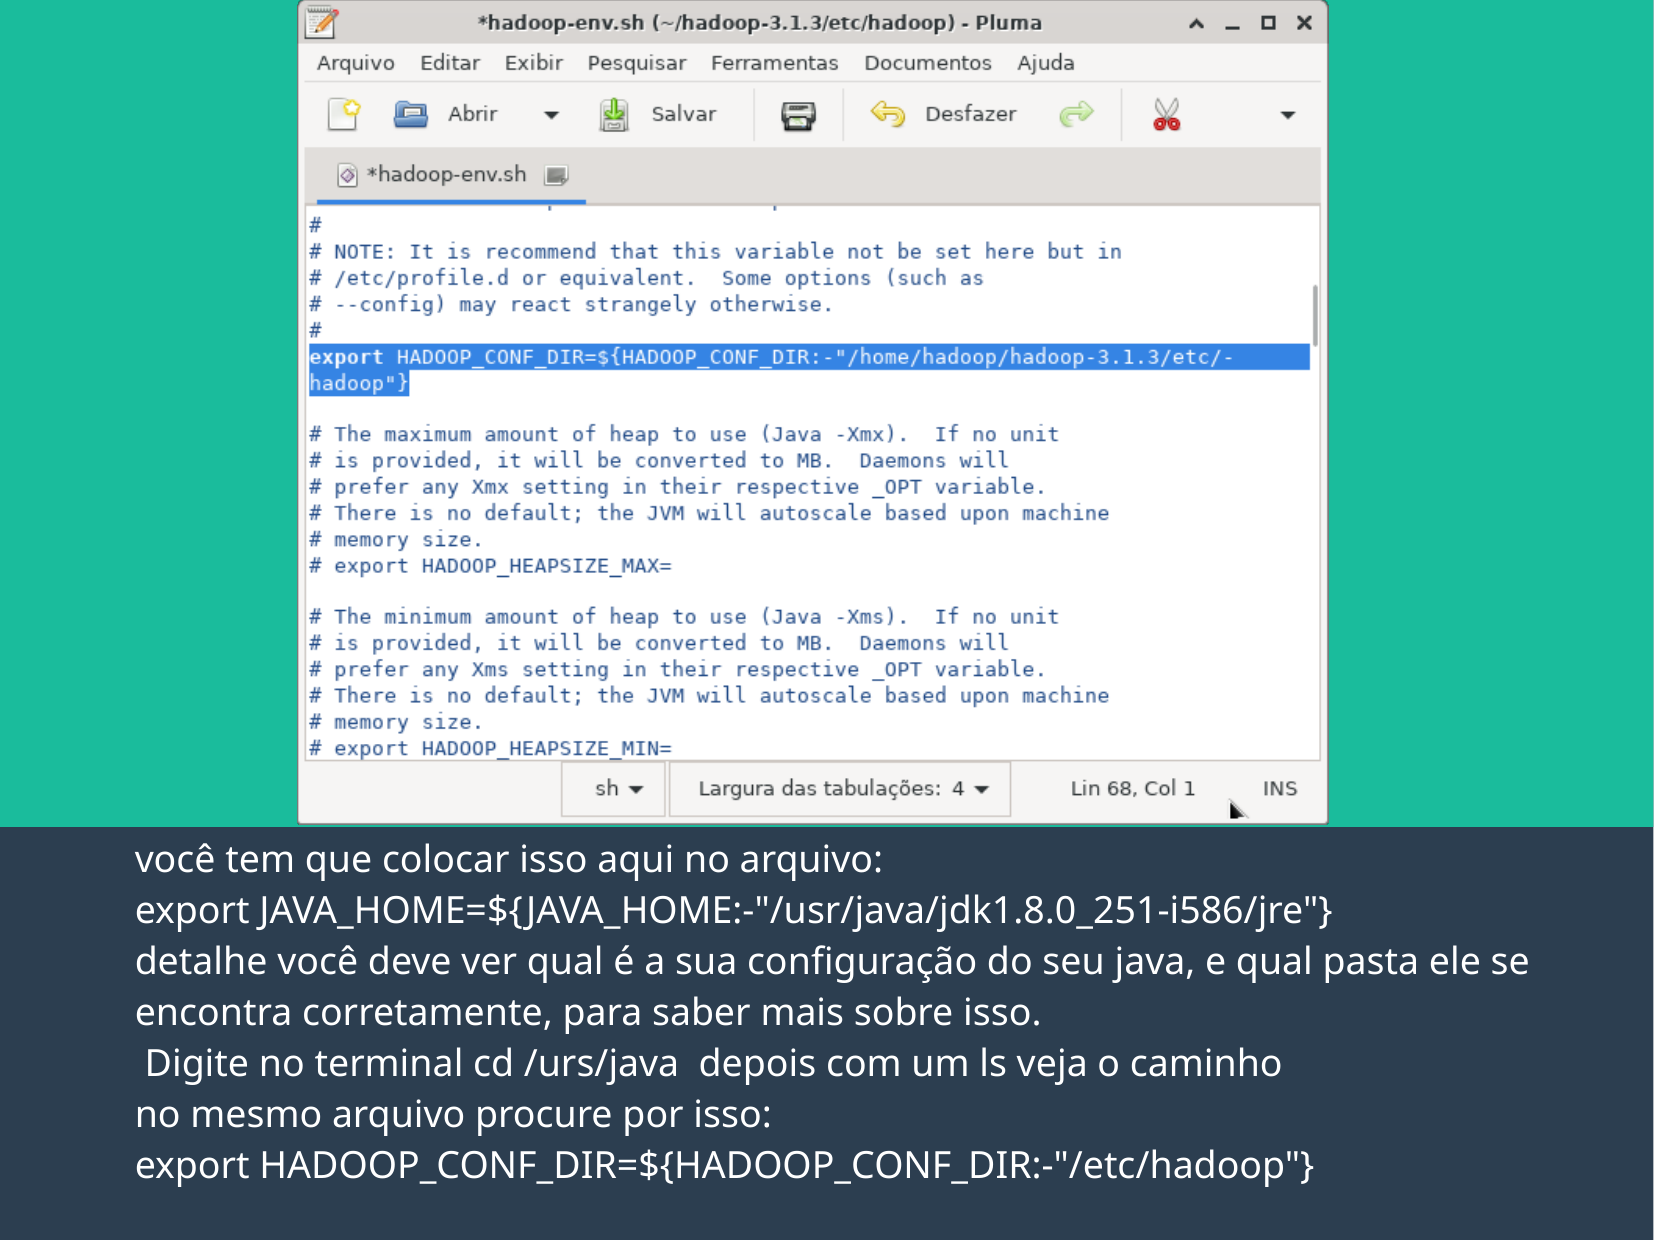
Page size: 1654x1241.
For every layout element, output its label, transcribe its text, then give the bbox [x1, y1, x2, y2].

text_box você tem que colocar isso aqui no arquivo: export JAVA_HOME=${JAVA_HOME:-"/usr/java/jdk1.8.0_251-i586/jre"} detalhe você deve ver qual é a sua configuração do seu java, e qual pasta ele se encontra corretamente, para saber mais sobre isso. Digite no terminal cd /urs/java depois com um ls veja o caminho no mesmo arquivo procure por isso: export HADOOP_CONF_DIR=${HADOOP_CONF_DIR:-"/etc/hadoop"} [120, 825, 1606, 1145]
picture [297, 0, 1329, 825]
